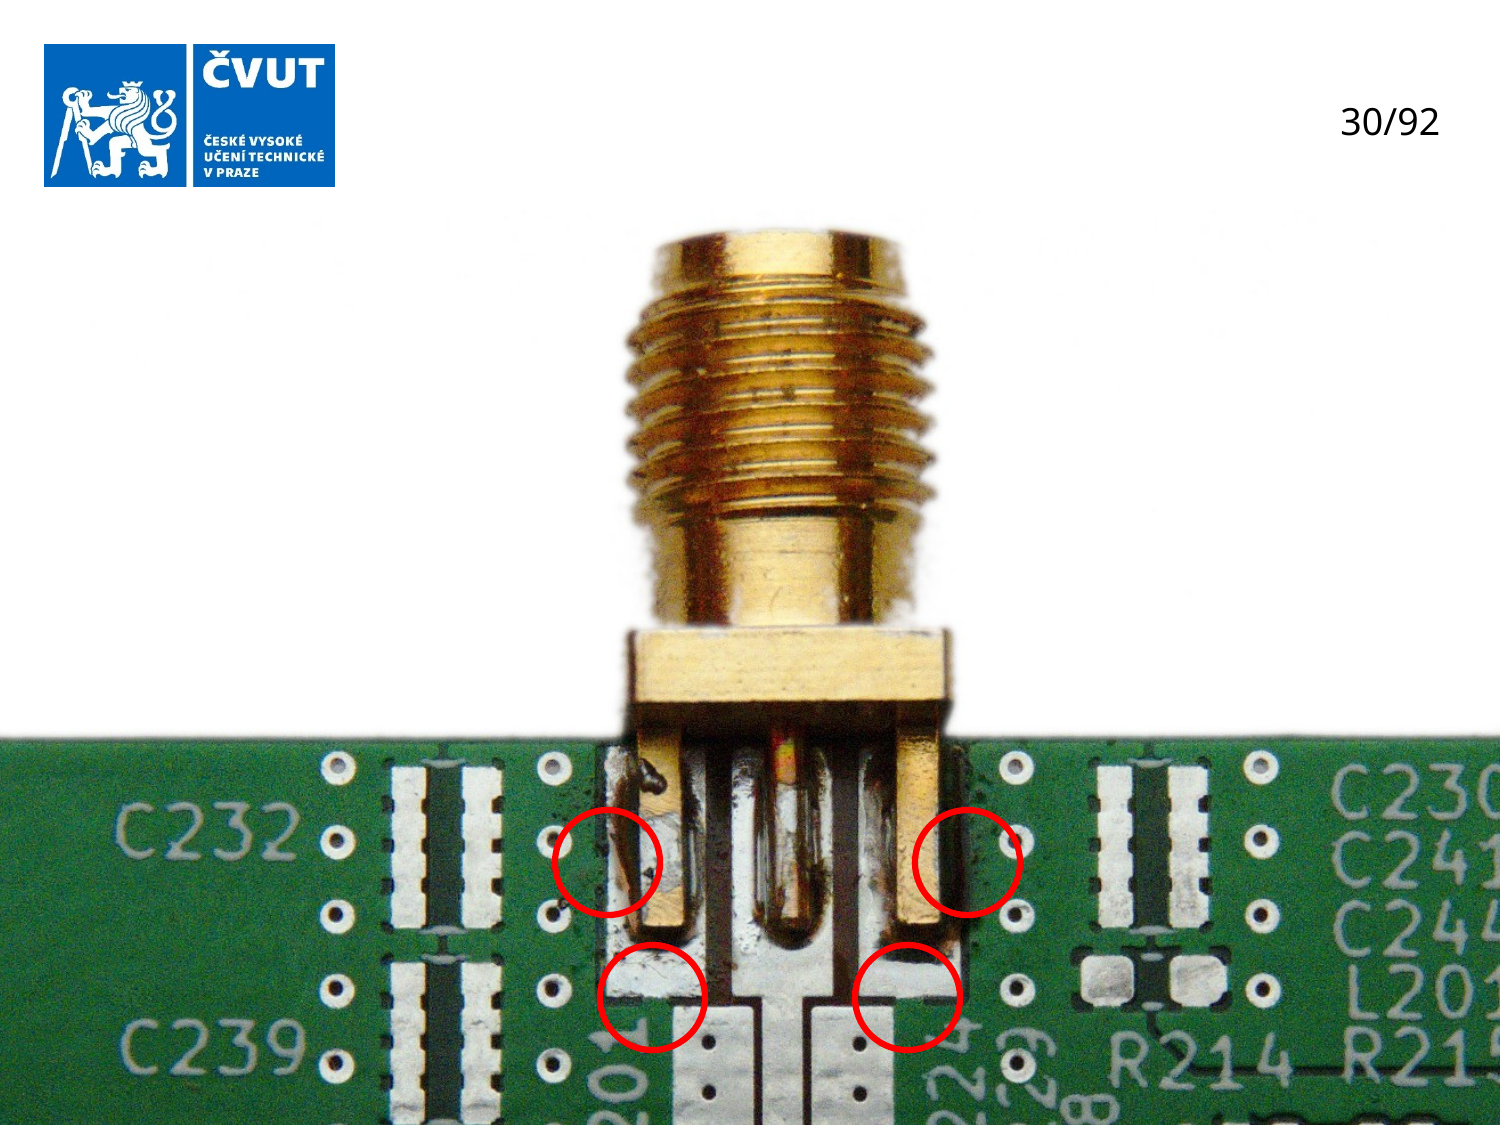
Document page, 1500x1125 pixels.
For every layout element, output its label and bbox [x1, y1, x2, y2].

picture [0, 210, 1500, 1125]
picture [44, 44, 335, 187]
